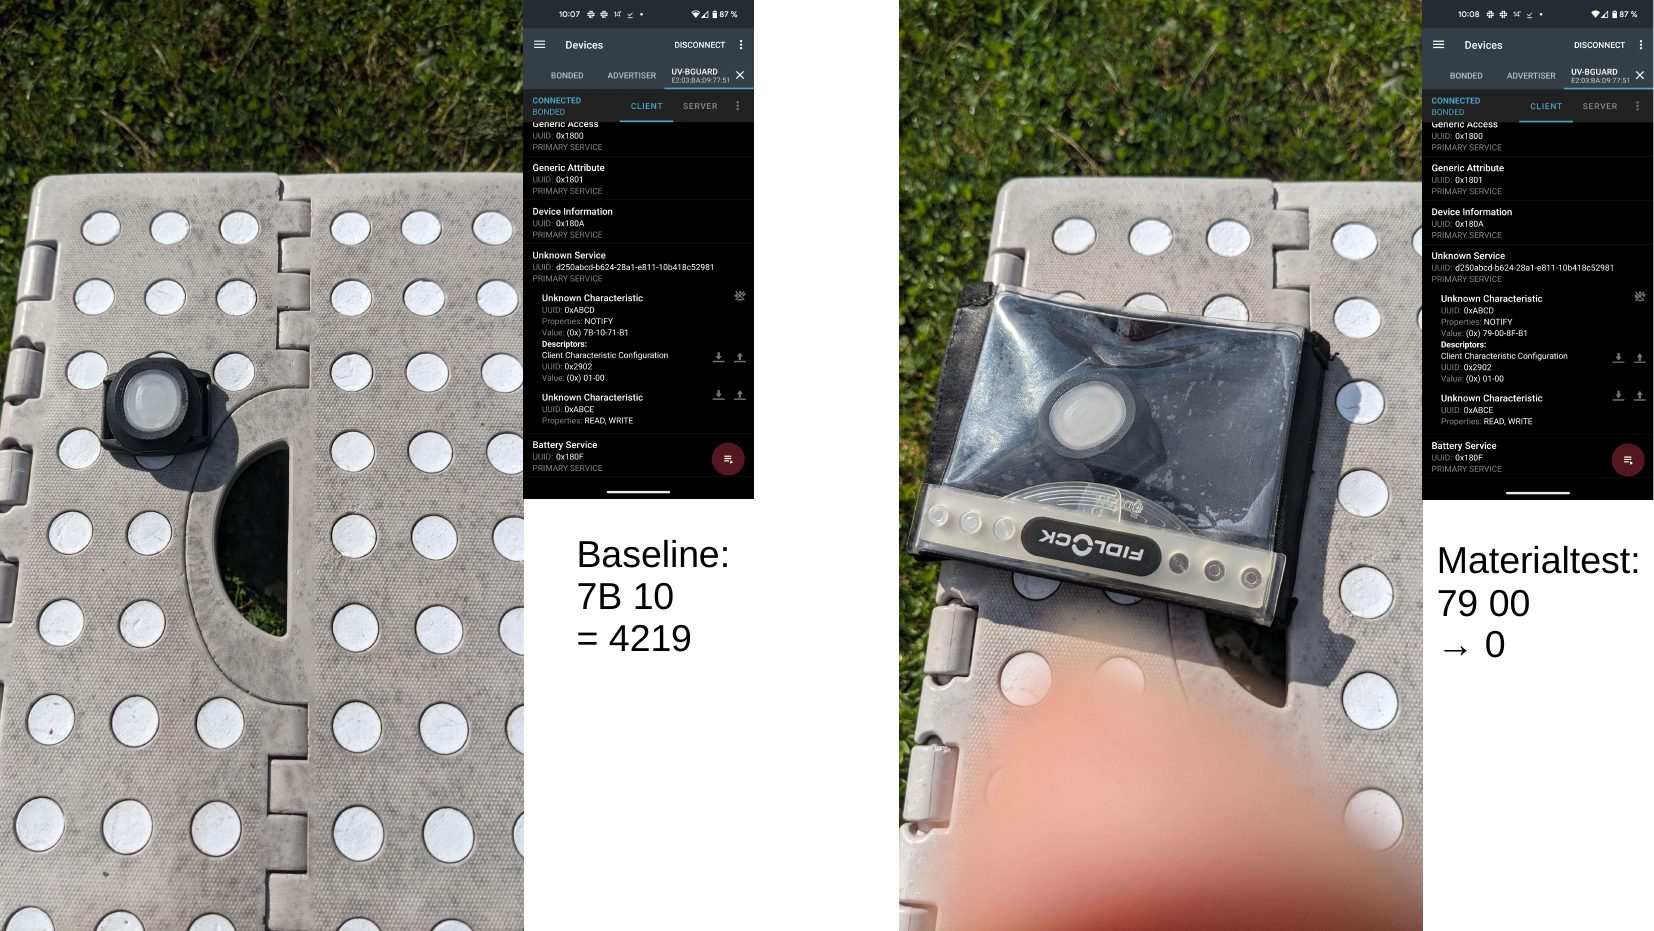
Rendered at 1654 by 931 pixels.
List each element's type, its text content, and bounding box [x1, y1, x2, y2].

picture [0, 0, 754, 931]
text_box Baseline: 7B 10 = 4219 [561, 525, 746, 667]
text_box Materialtest: 79 00 → 0 [1422, 532, 1654, 674]
picture [899, 0, 1654, 931]
